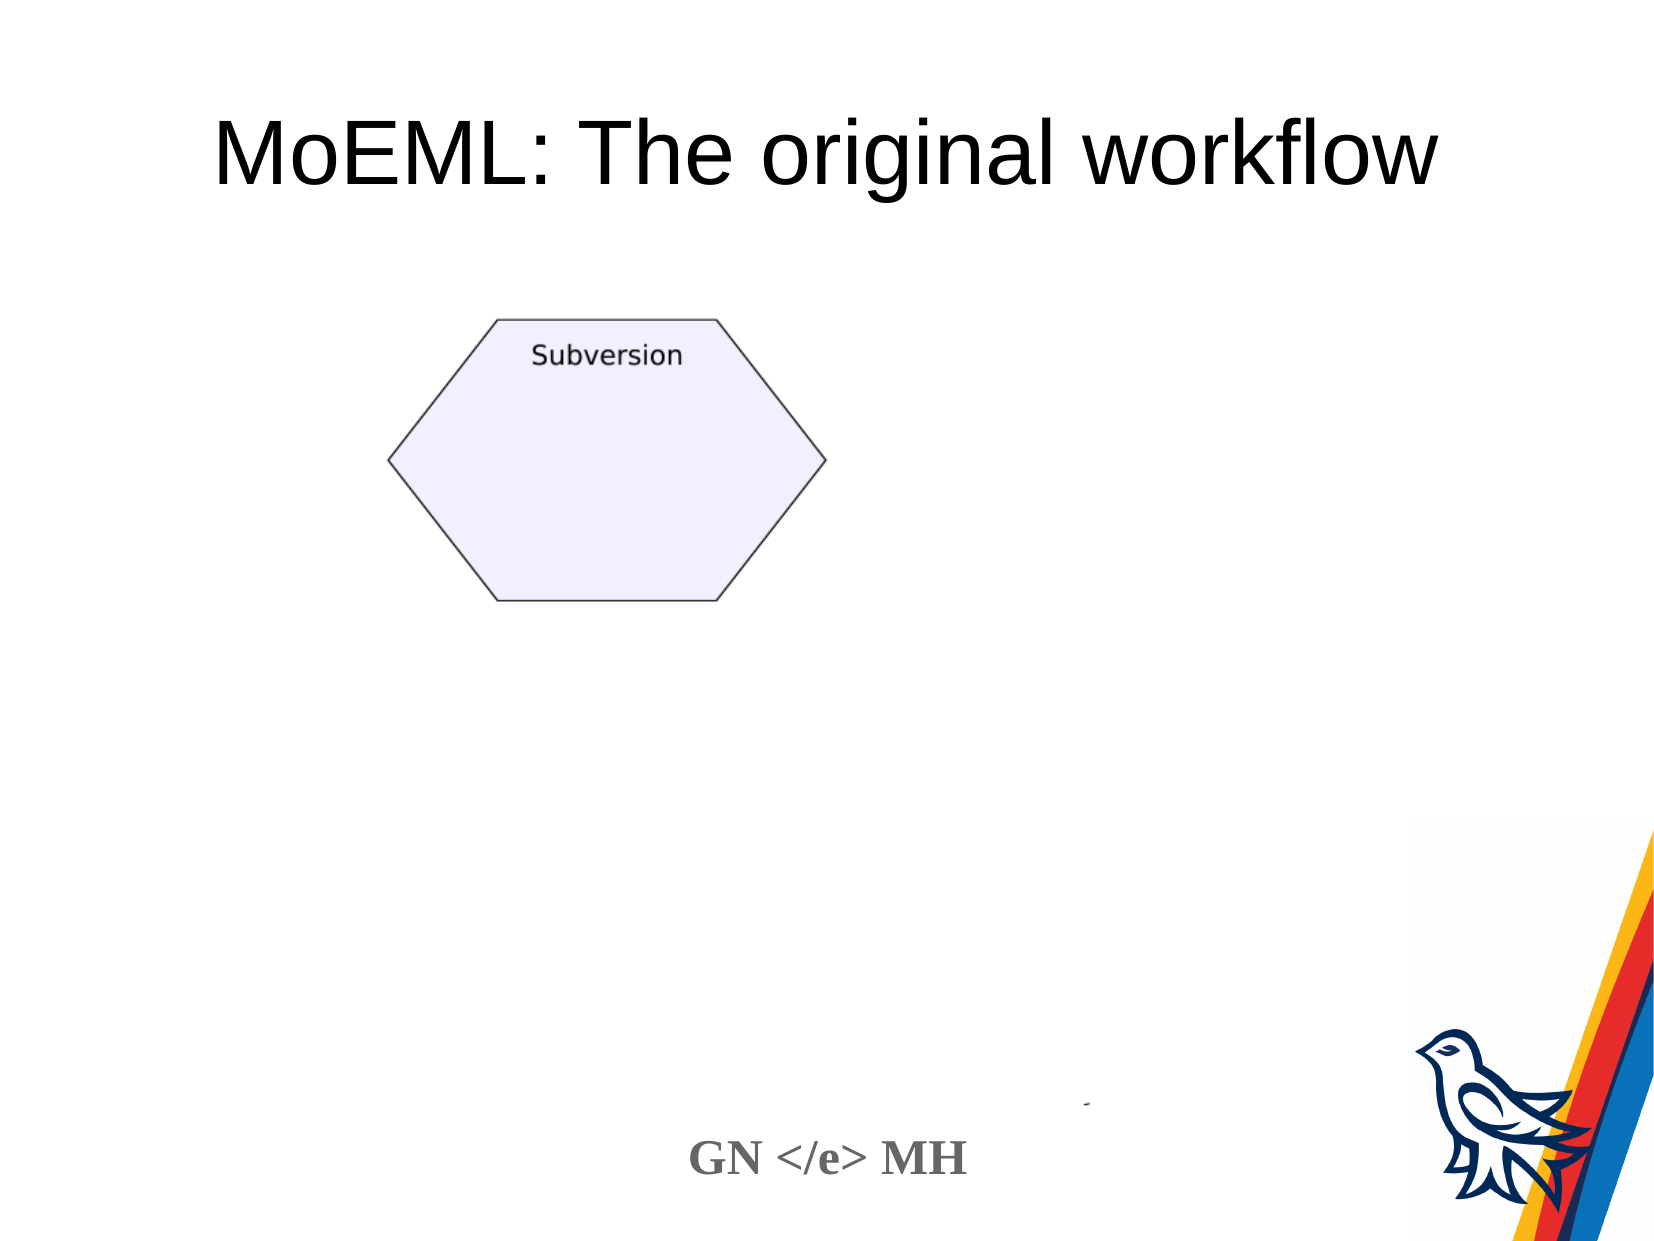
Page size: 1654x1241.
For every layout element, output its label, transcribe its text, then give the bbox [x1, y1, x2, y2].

picture [1407, 820, 1654, 1241]
title MoEML: The original workflow [82, 49, 1571, 257]
picture [343, 295, 1311, 1130]
